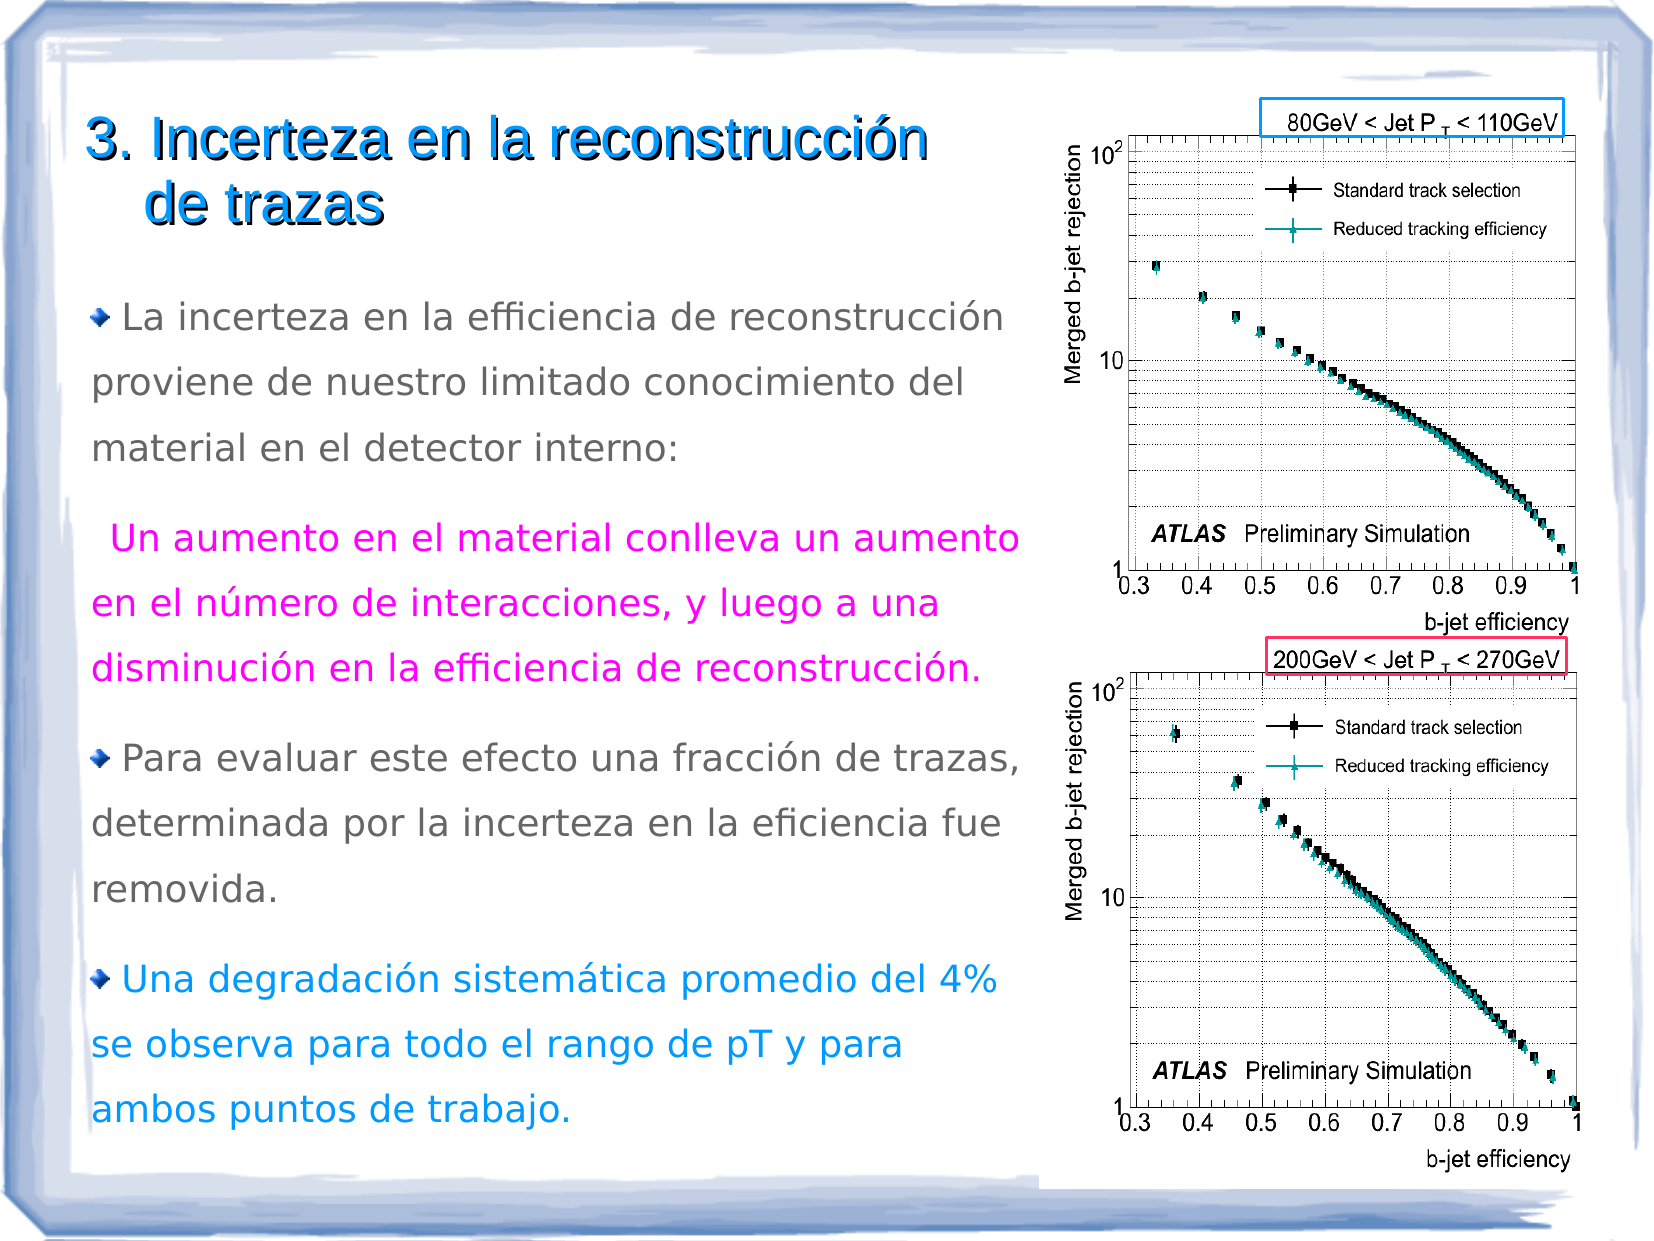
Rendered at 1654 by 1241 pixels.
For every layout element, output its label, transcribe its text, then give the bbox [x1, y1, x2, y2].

picture [0, 0, 1654, 1241]
title 3. Incerteza en la reconstrucción de trazas [84, 64, 1619, 275]
text_box La incerteza en la efficiencia de reconstrucción proviene de nuestro limitado conocimiento del material en el detector interno: Un aumento en el material conlleva un aumento en el número de interacciones, y luego a una disminución en la efficiencia de reconstrucción. Para evaluar este efecto una fracción de trazas, determinada por la incerteza en la eficiencia fue removida. Una degradación sistemática promedio del 4% se observa para todo el rango de pT y para ambos puntos de trabajo. [76, 266, 1039, 1118]
